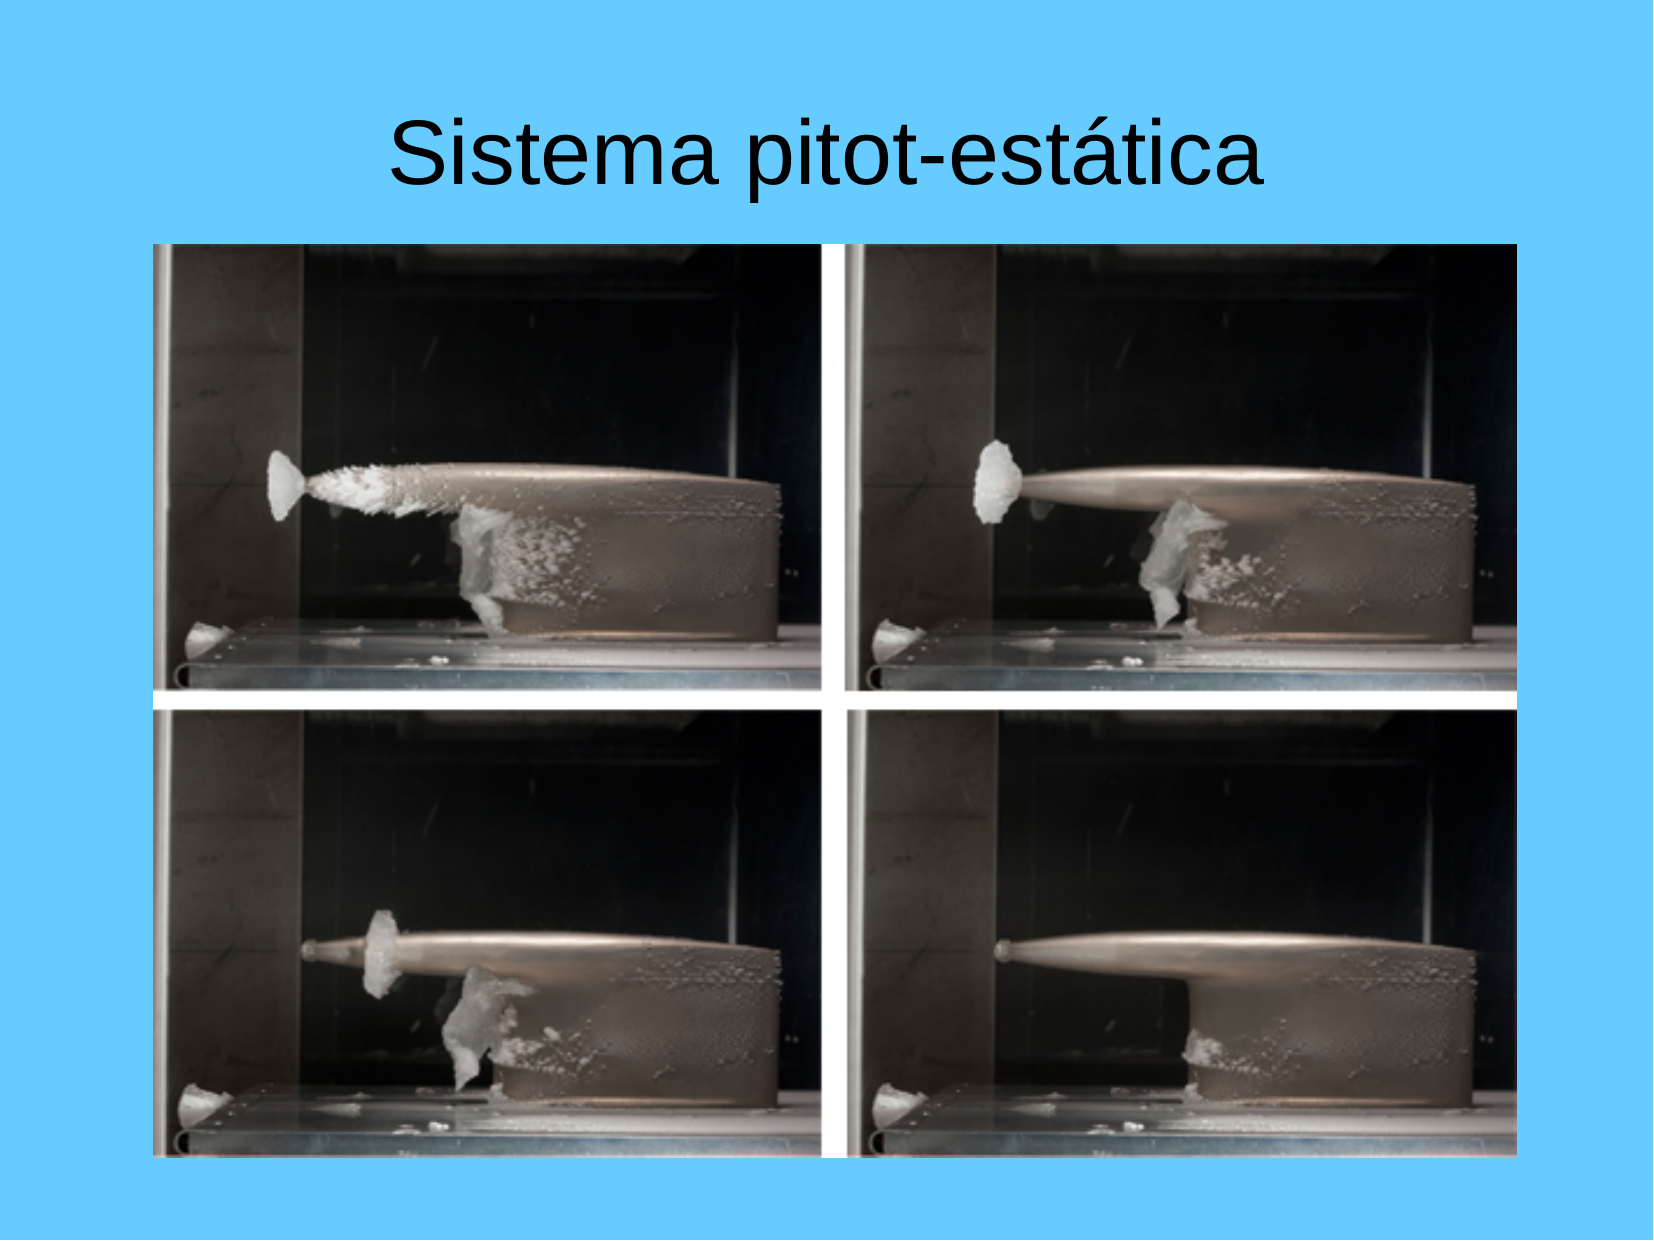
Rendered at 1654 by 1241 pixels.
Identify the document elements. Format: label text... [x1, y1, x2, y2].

picture [153, 244, 1517, 1158]
title Sistema pitot-estática [82, 49, 1571, 257]
